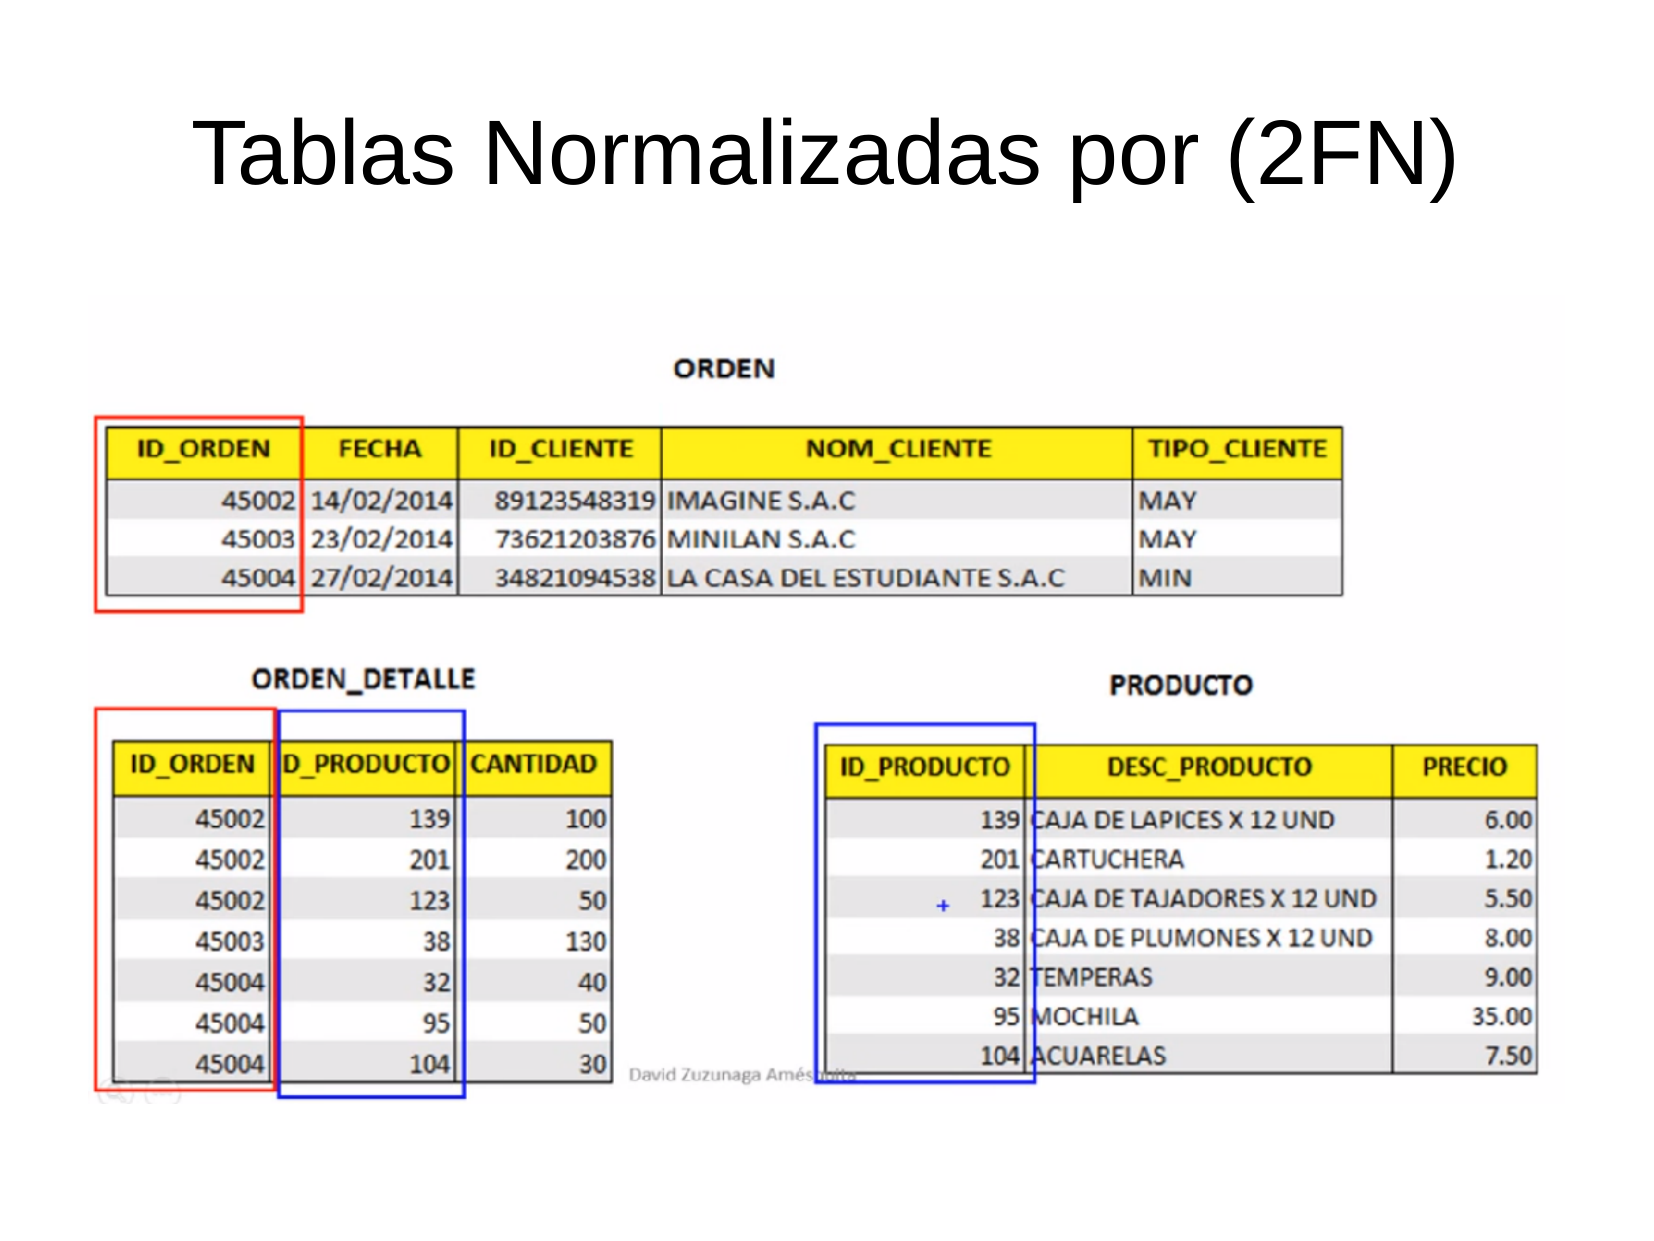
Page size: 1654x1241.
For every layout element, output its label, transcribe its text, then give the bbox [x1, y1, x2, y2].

picture [88, 295, 1565, 1104]
title Tablas Normalizadas por (2FN) [82, 49, 1571, 257]
